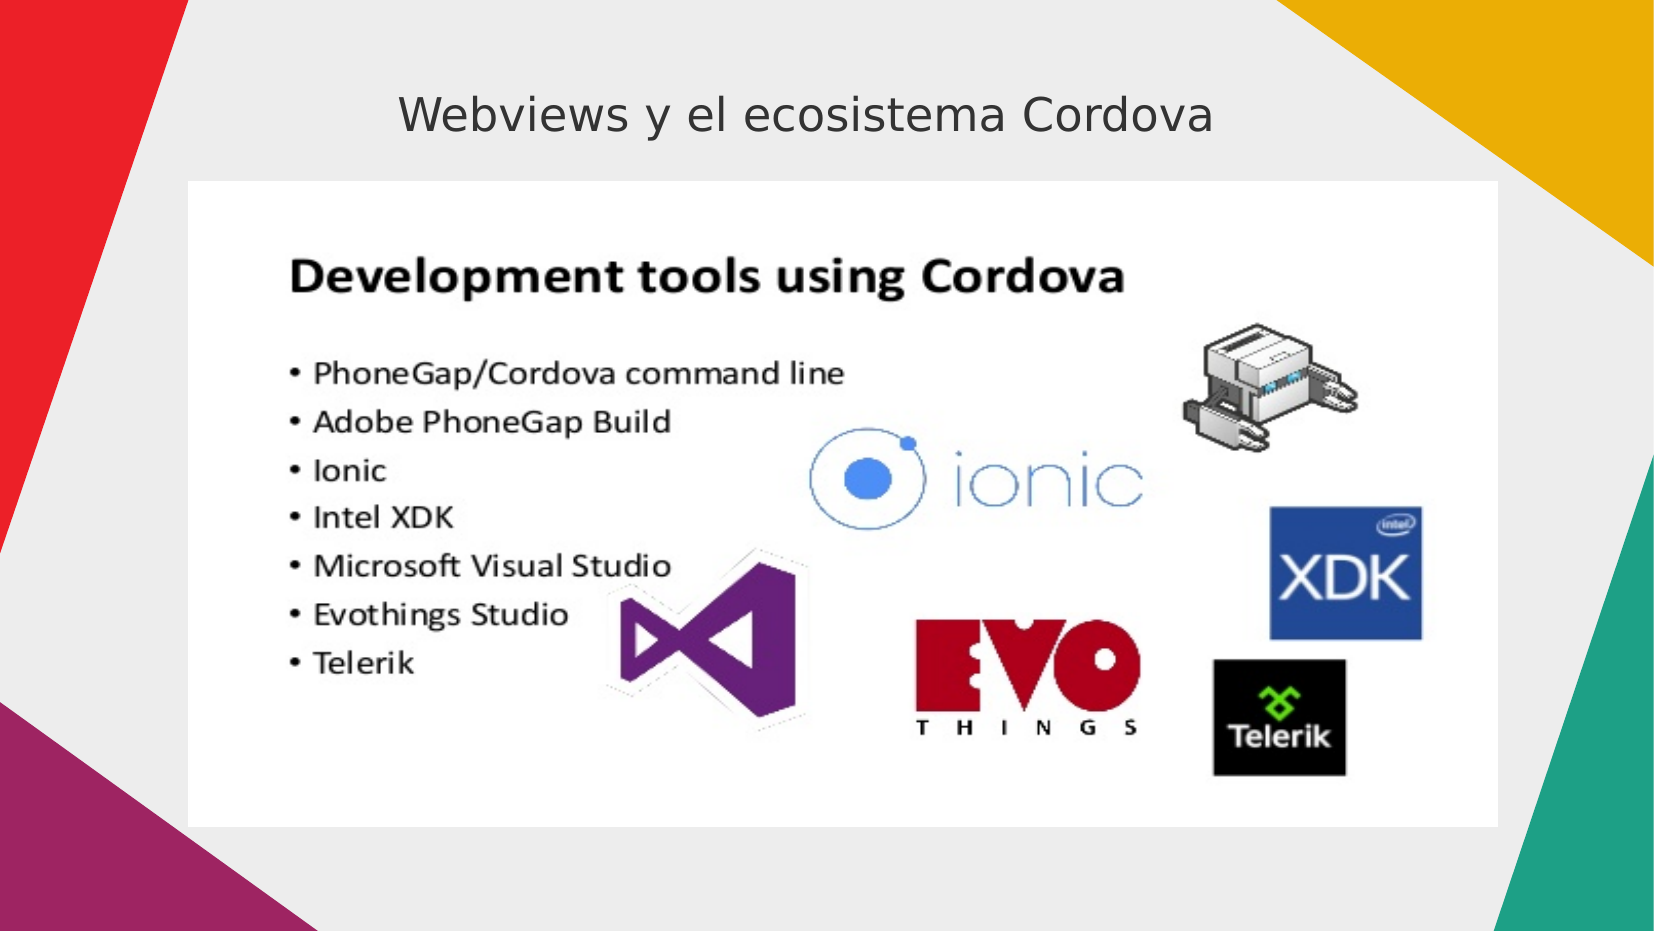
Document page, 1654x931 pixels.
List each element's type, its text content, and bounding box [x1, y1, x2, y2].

title Webviews y el ecosistema Cordova [94, 41, 1519, 189]
picture [188, 181, 1498, 827]
